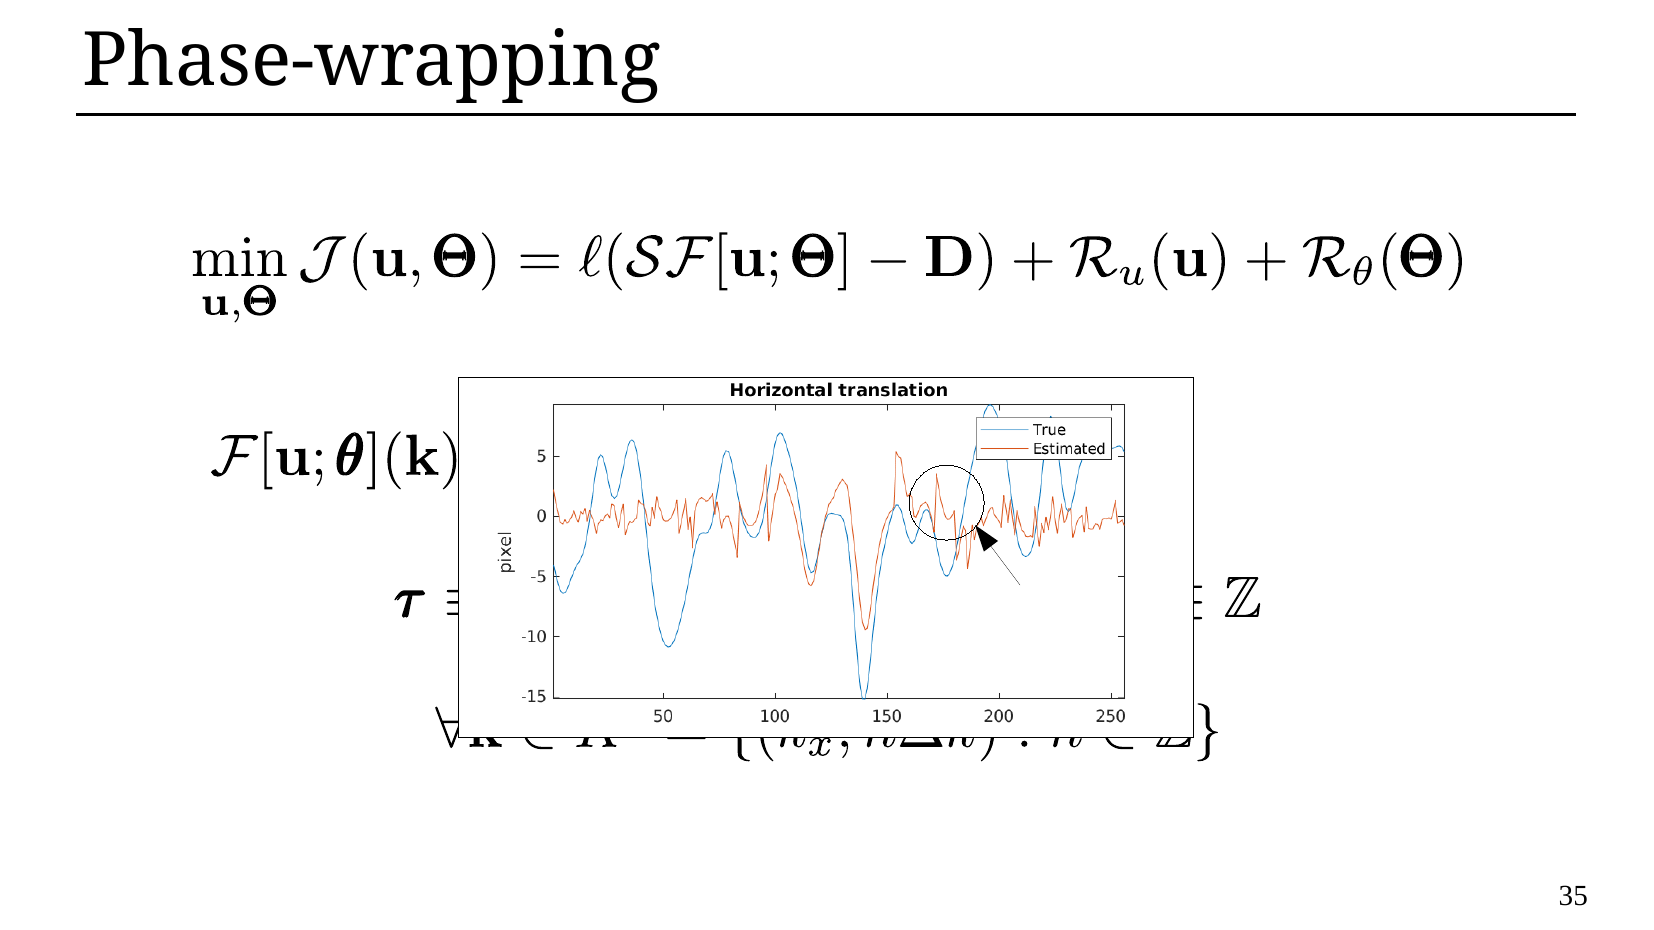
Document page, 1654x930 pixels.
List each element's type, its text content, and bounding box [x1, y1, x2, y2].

title Phase-wrapping [82, 7, 1571, 105]
picture [188, 230, 1465, 325]
picture [210, 377, 1263, 762]
